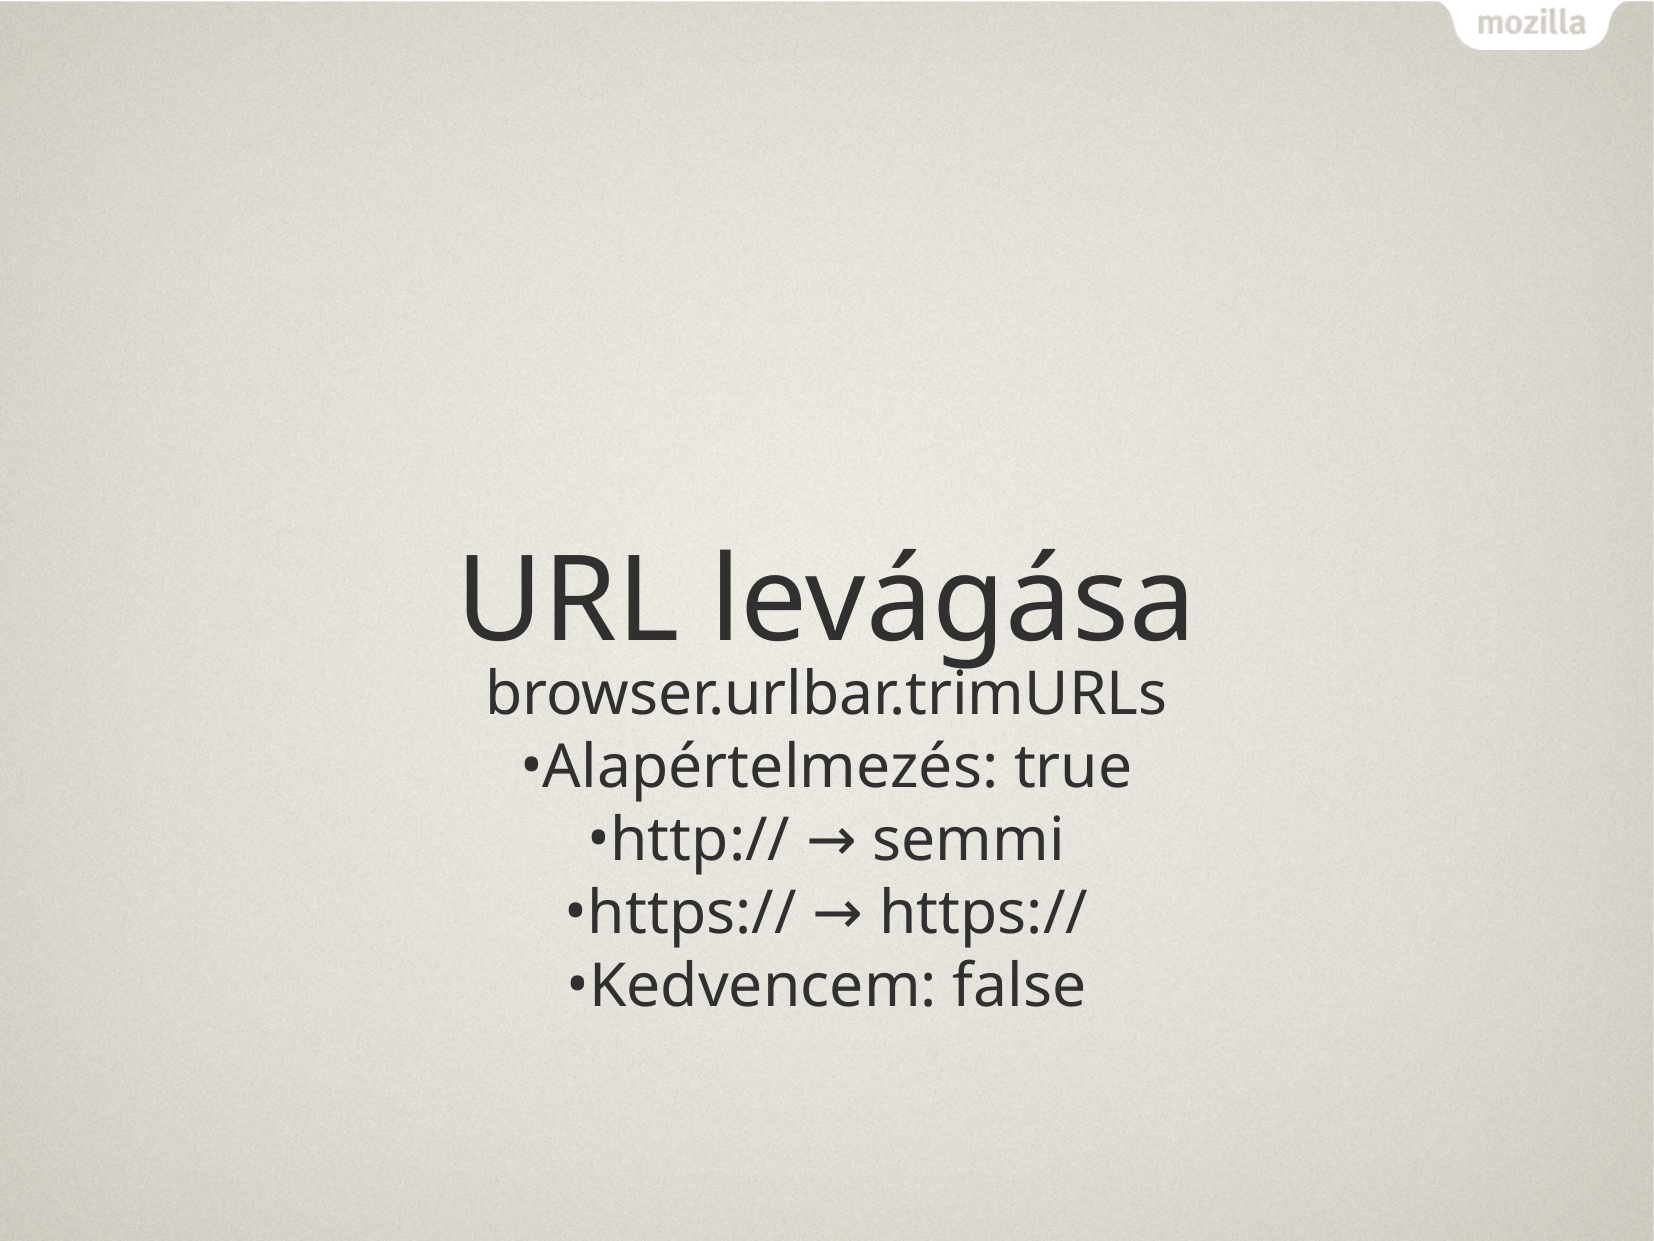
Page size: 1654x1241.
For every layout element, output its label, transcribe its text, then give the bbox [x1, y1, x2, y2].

title URL levágása [45, 260, 1609, 645]
list browser.urlbar.trimURLs Alapértelmezés: true http:// → semmi https:// → https:// Kedvencem: false [45, 645, 1609, 1164]
picture [0, 0, 1654, 1241]
